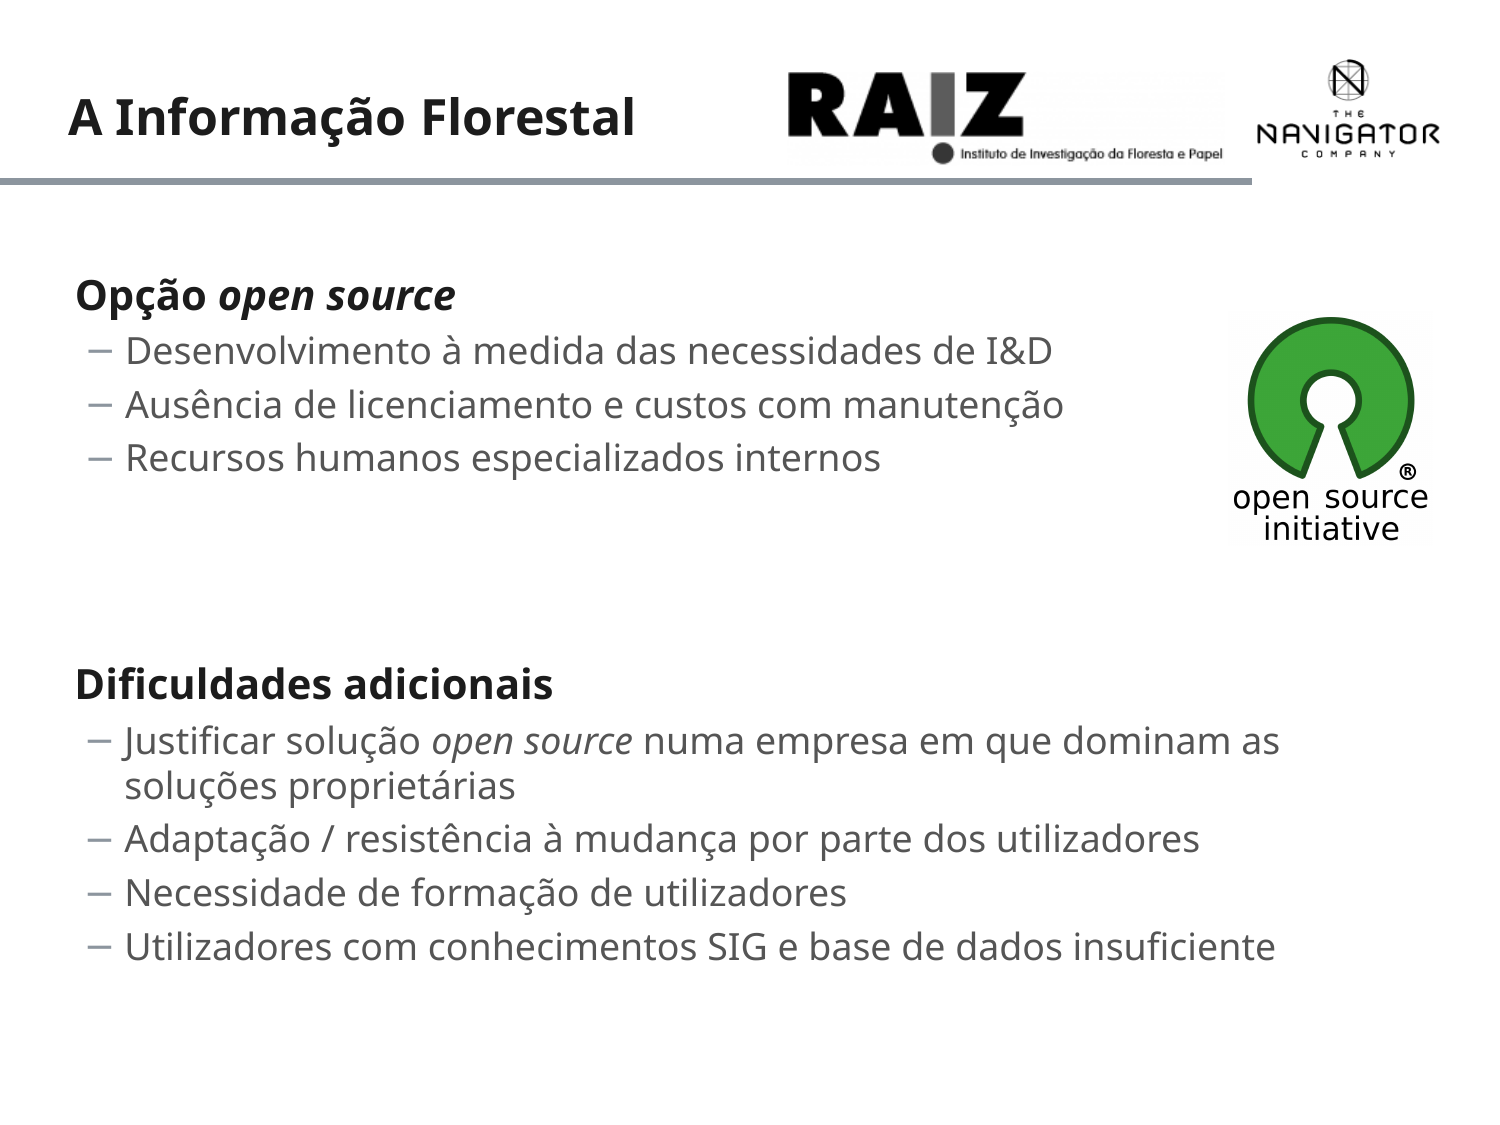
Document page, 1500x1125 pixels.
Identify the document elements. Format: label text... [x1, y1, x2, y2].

picture [787, 71, 1225, 166]
picture [1228, 311, 1433, 546]
text_box A Informação Florestal [53, 82, 744, 158]
text_box Dificuldades adicionais Justificar solução open source numa empresa em que dominam as soluções proprietárias Adaptação / resistência à mudança por parte dos utilizadores Necessidade de formação de utilizadores Utilizadores com conhecimentos SIG e base de dados insuficiente [62, 652, 1426, 1038]
picture [1231, 40, 1467, 177]
list Opção open source Desenvolvimento à medida das necessidades de I&D Ausência de licenciamento e custos com manutenção Recursos humanos especializados internos [63, 262, 1263, 513]
